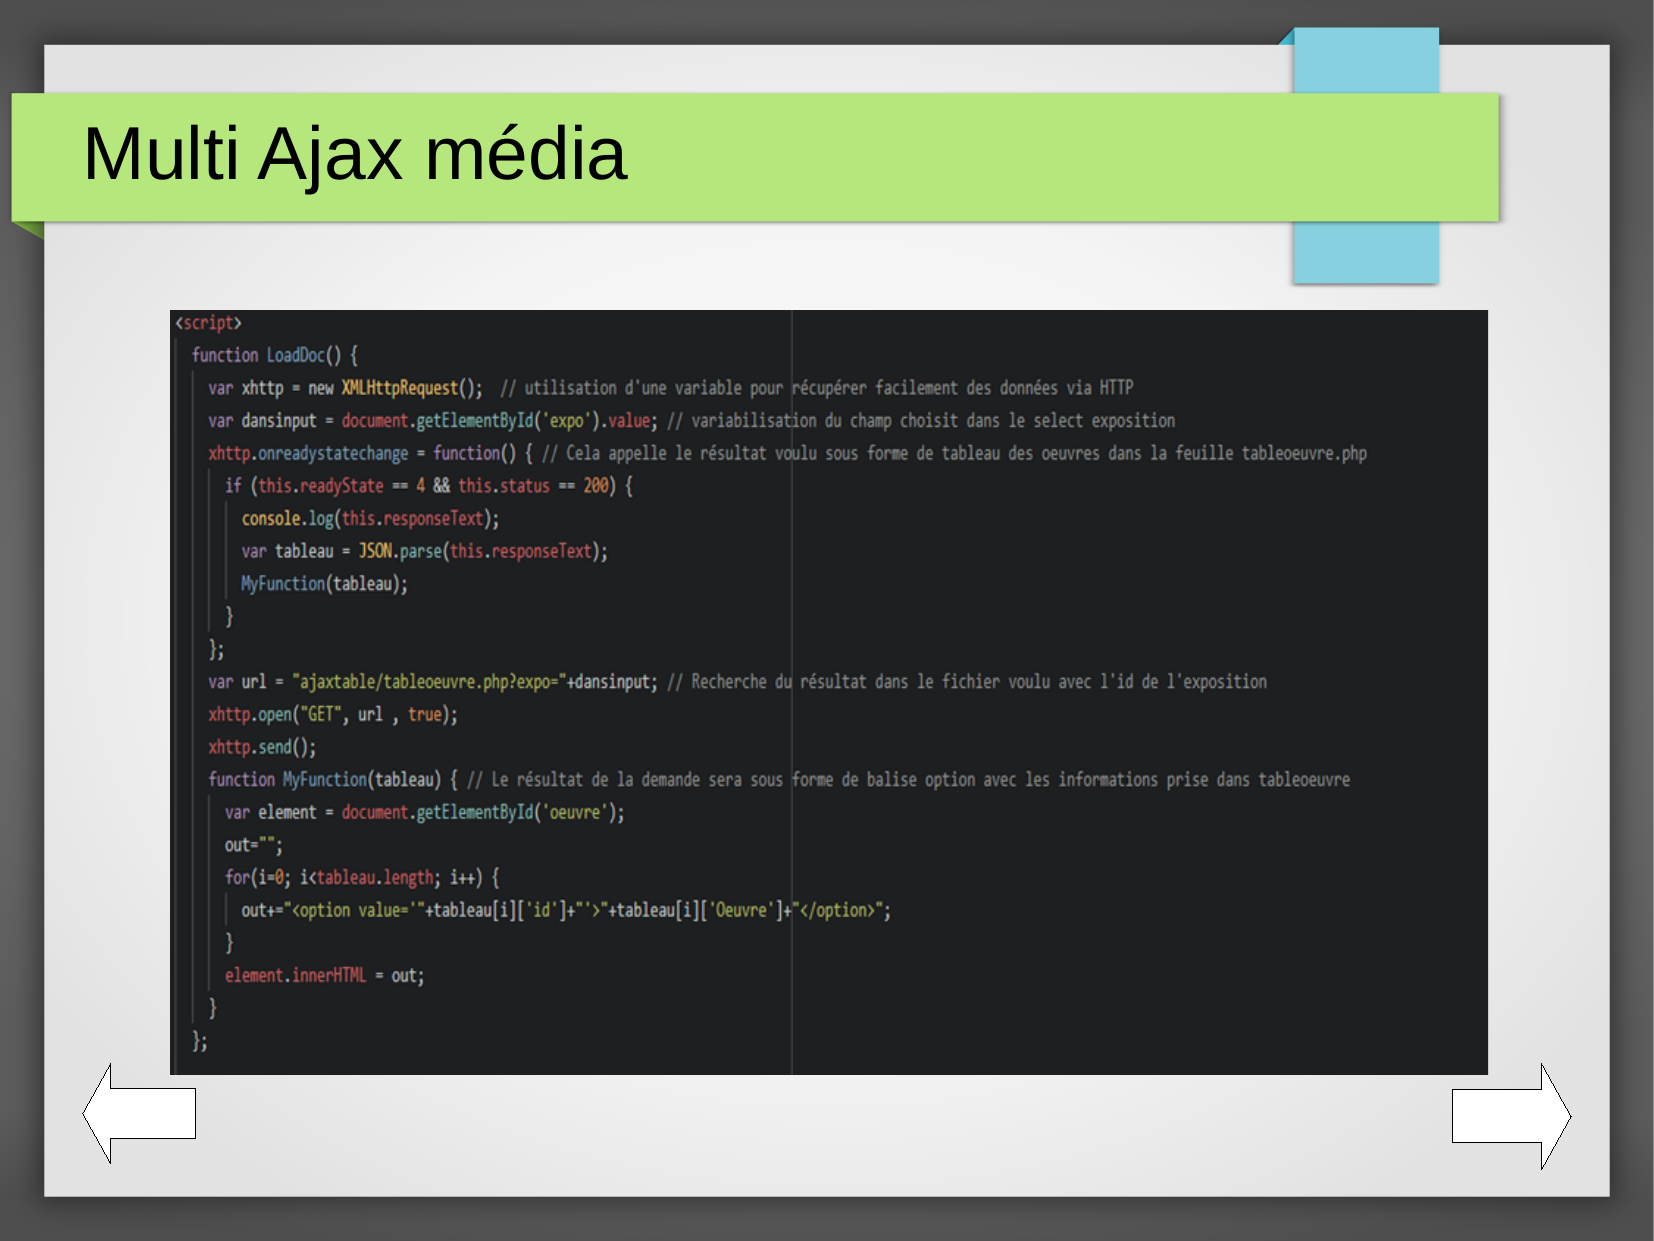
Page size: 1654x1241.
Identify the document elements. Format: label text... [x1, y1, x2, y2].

text_box [82, 1063, 196, 1164]
picture [0, 0, 1654, 1241]
text_box [1452, 1063, 1572, 1170]
title Multi Ajax média [82, 94, 1264, 213]
